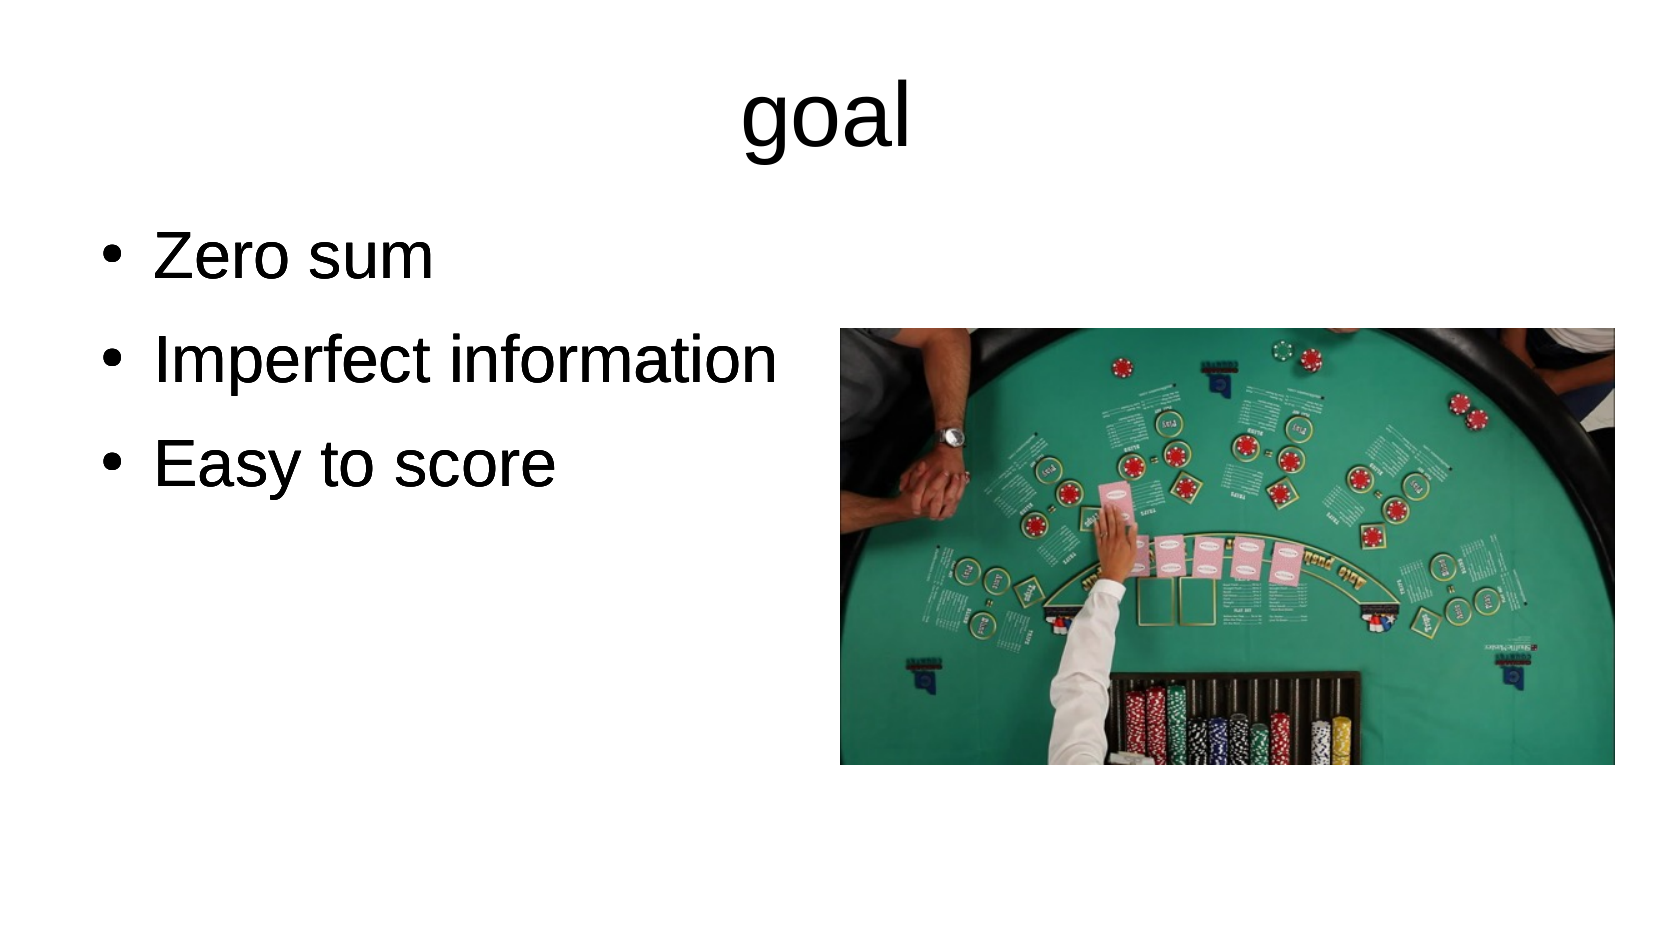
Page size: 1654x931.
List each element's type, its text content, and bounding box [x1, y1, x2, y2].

list Zero sum Imperfect information Easy to score [82, 217, 1571, 758]
title goal [82, 37, 1571, 193]
picture [840, 328, 1615, 766]
